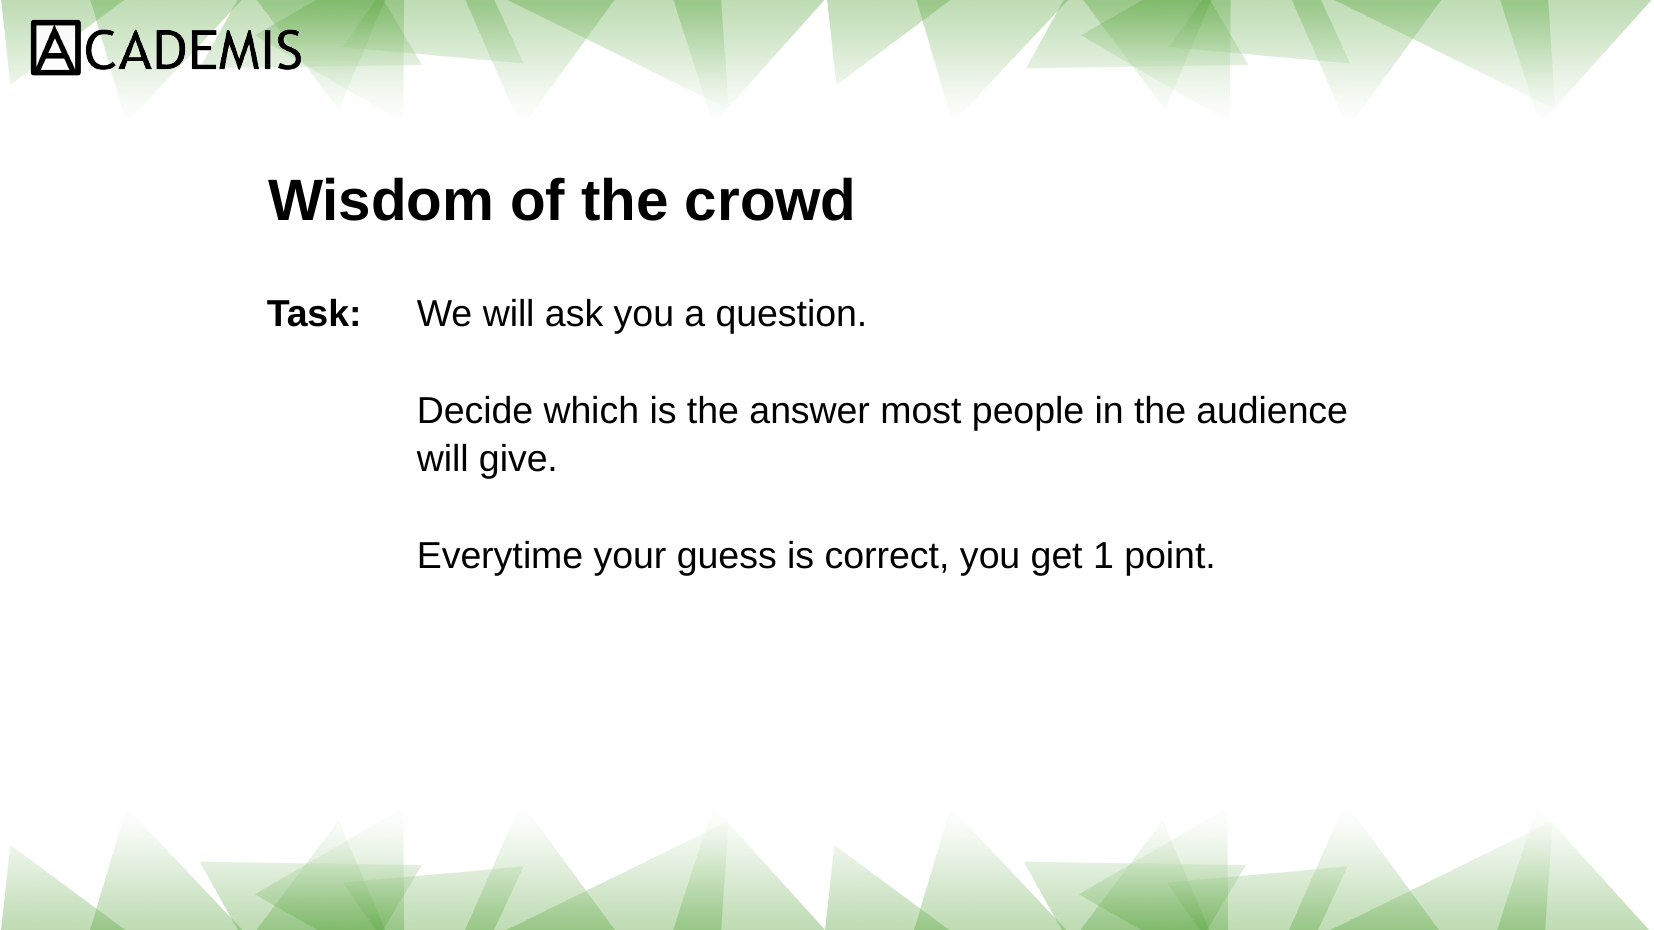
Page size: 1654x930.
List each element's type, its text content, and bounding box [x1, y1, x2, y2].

picture [0, 0, 1653, 128]
title Wisdom of the crowd [180, 86, 946, 282]
text_box Task: We will ask you a question. Decide which is the answer most people in the audience will give. Everytime your guess is correct, you get 1 point. [252, 279, 1426, 681]
picture [0, 802, 1651, 930]
